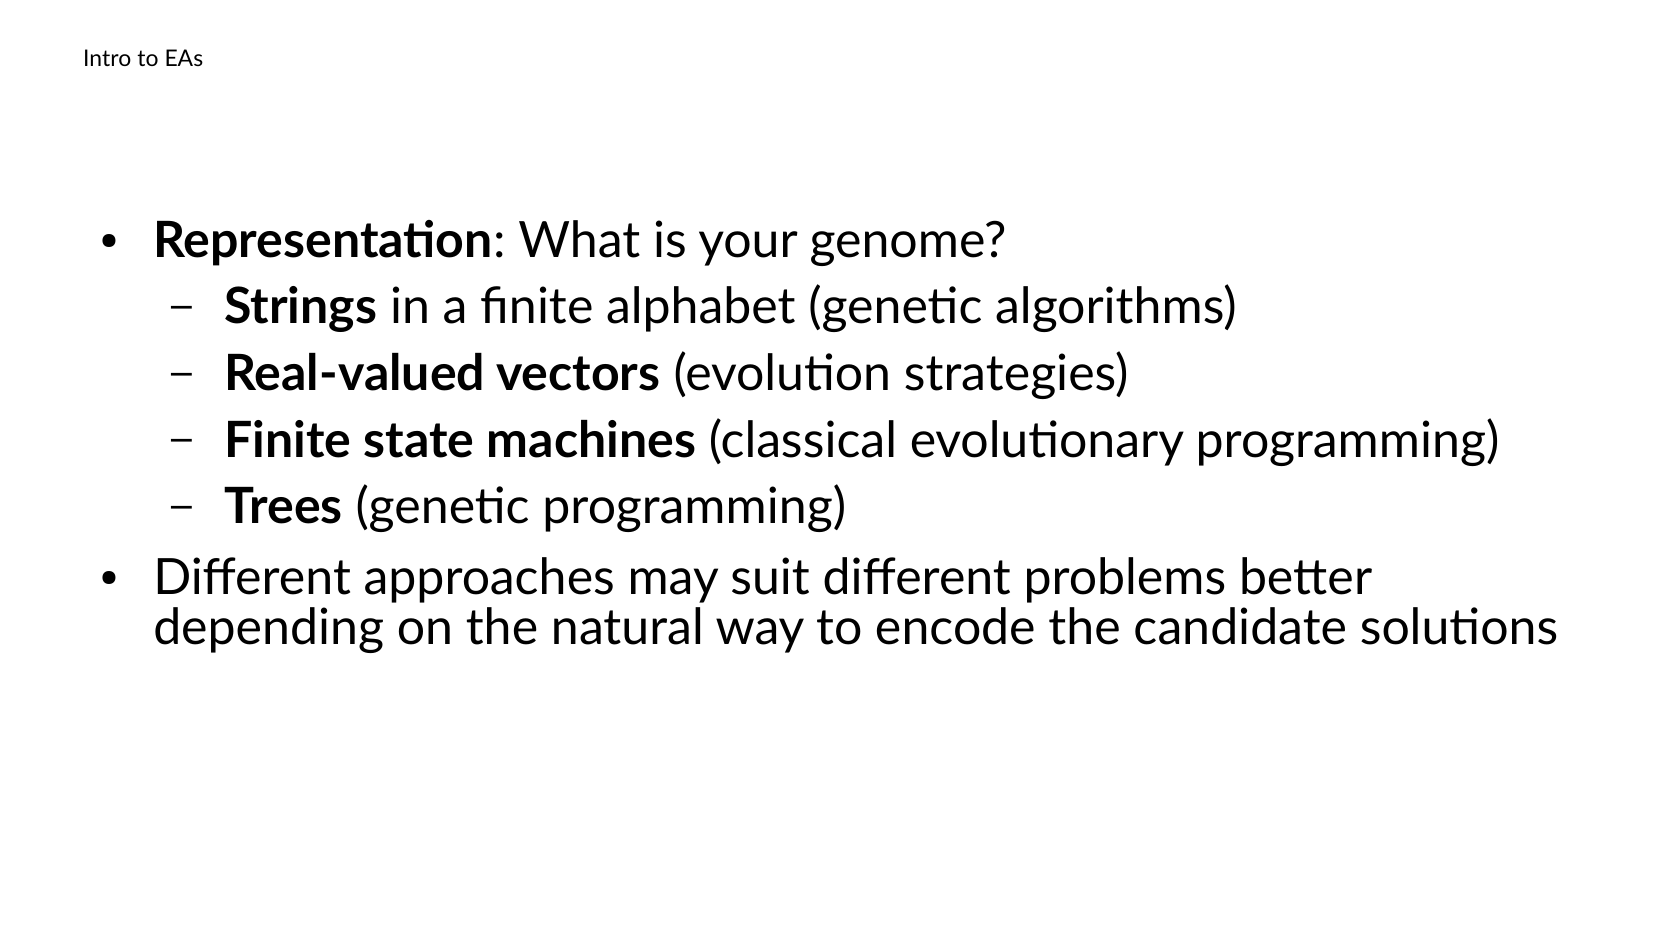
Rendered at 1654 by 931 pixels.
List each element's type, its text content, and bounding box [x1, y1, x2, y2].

list Representation: What is your genome? Strings in a finite alphabet (genetic algorithms) Real-valued vectors (evolution strategies) Finite state machines (classical evolutionary programming) Trees (genetic programming) Different approaches may suit different problems better depending on the natural way to encode the candidate solutions [82, 217, 1571, 839]
title Intro to EAs [83, 0, 1571, 119]
